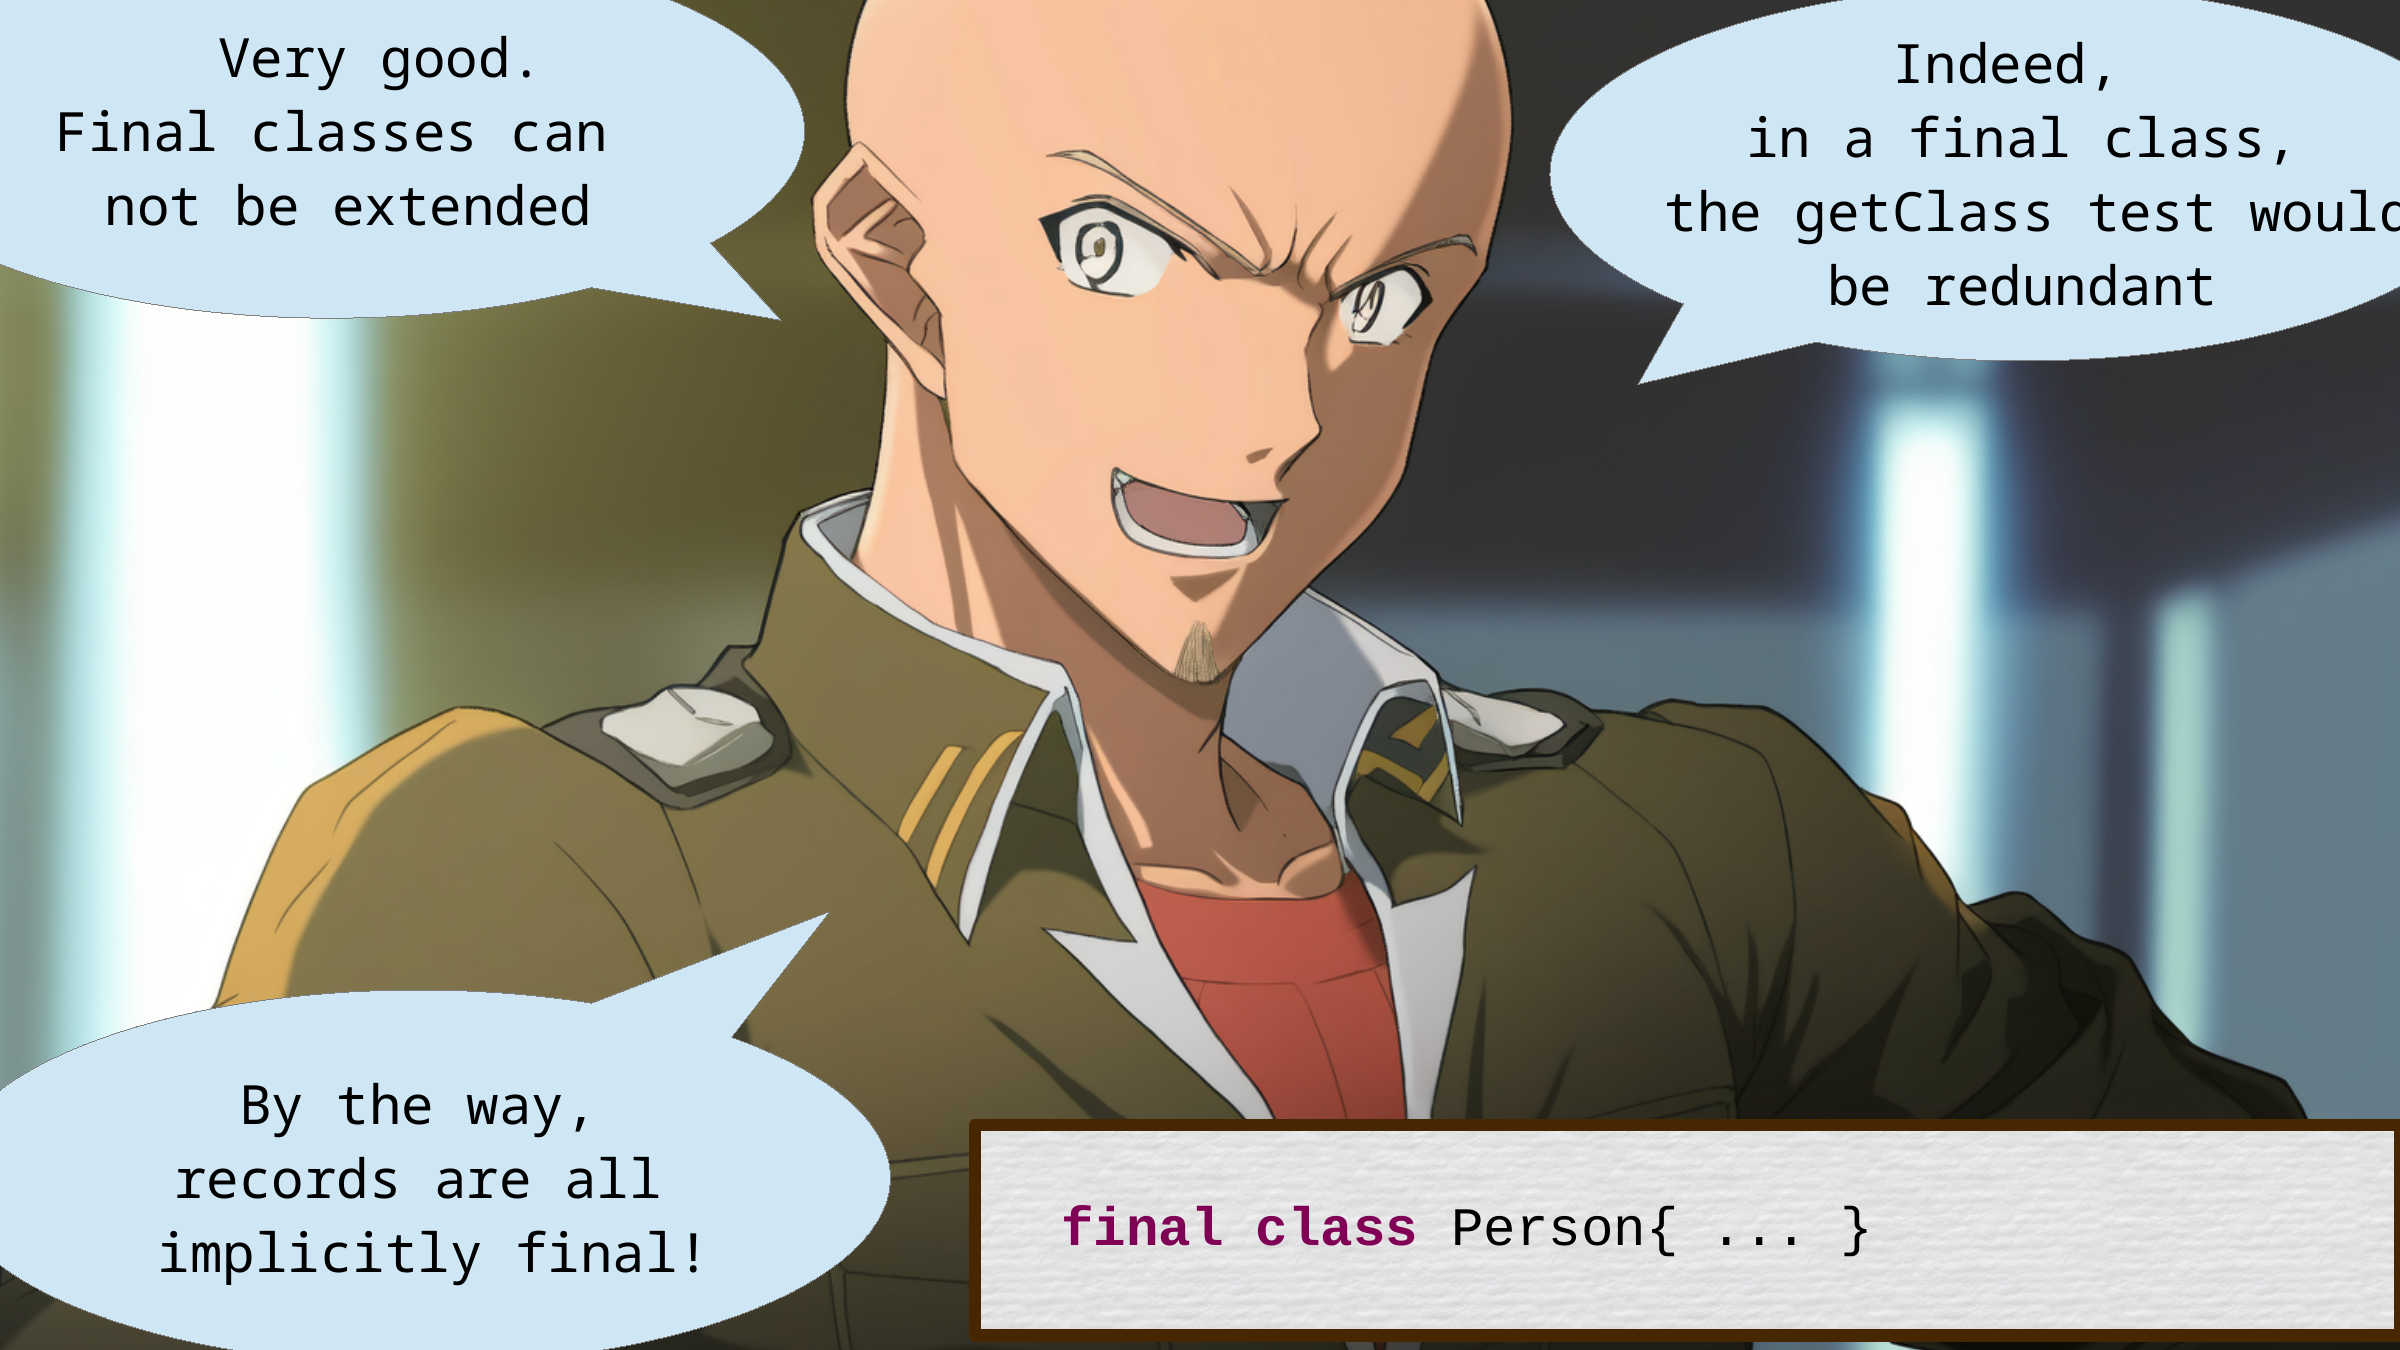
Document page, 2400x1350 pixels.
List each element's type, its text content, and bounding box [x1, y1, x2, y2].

text_box final class Person{ ... } [975, 1125, 2400, 1336]
picture [0, 1266, 227, 1350]
text_box Very good. Final classes can not be extended [0, 0, 805, 321]
text_box Indeed, in a final class, the getClass test would be redundant [1549, 0, 2400, 385]
picture [2209, 0, 2400, 60]
picture [0, 0, 2400, 1350]
text_box By the way, records are all implicitly final! [0, 911, 891, 1350]
